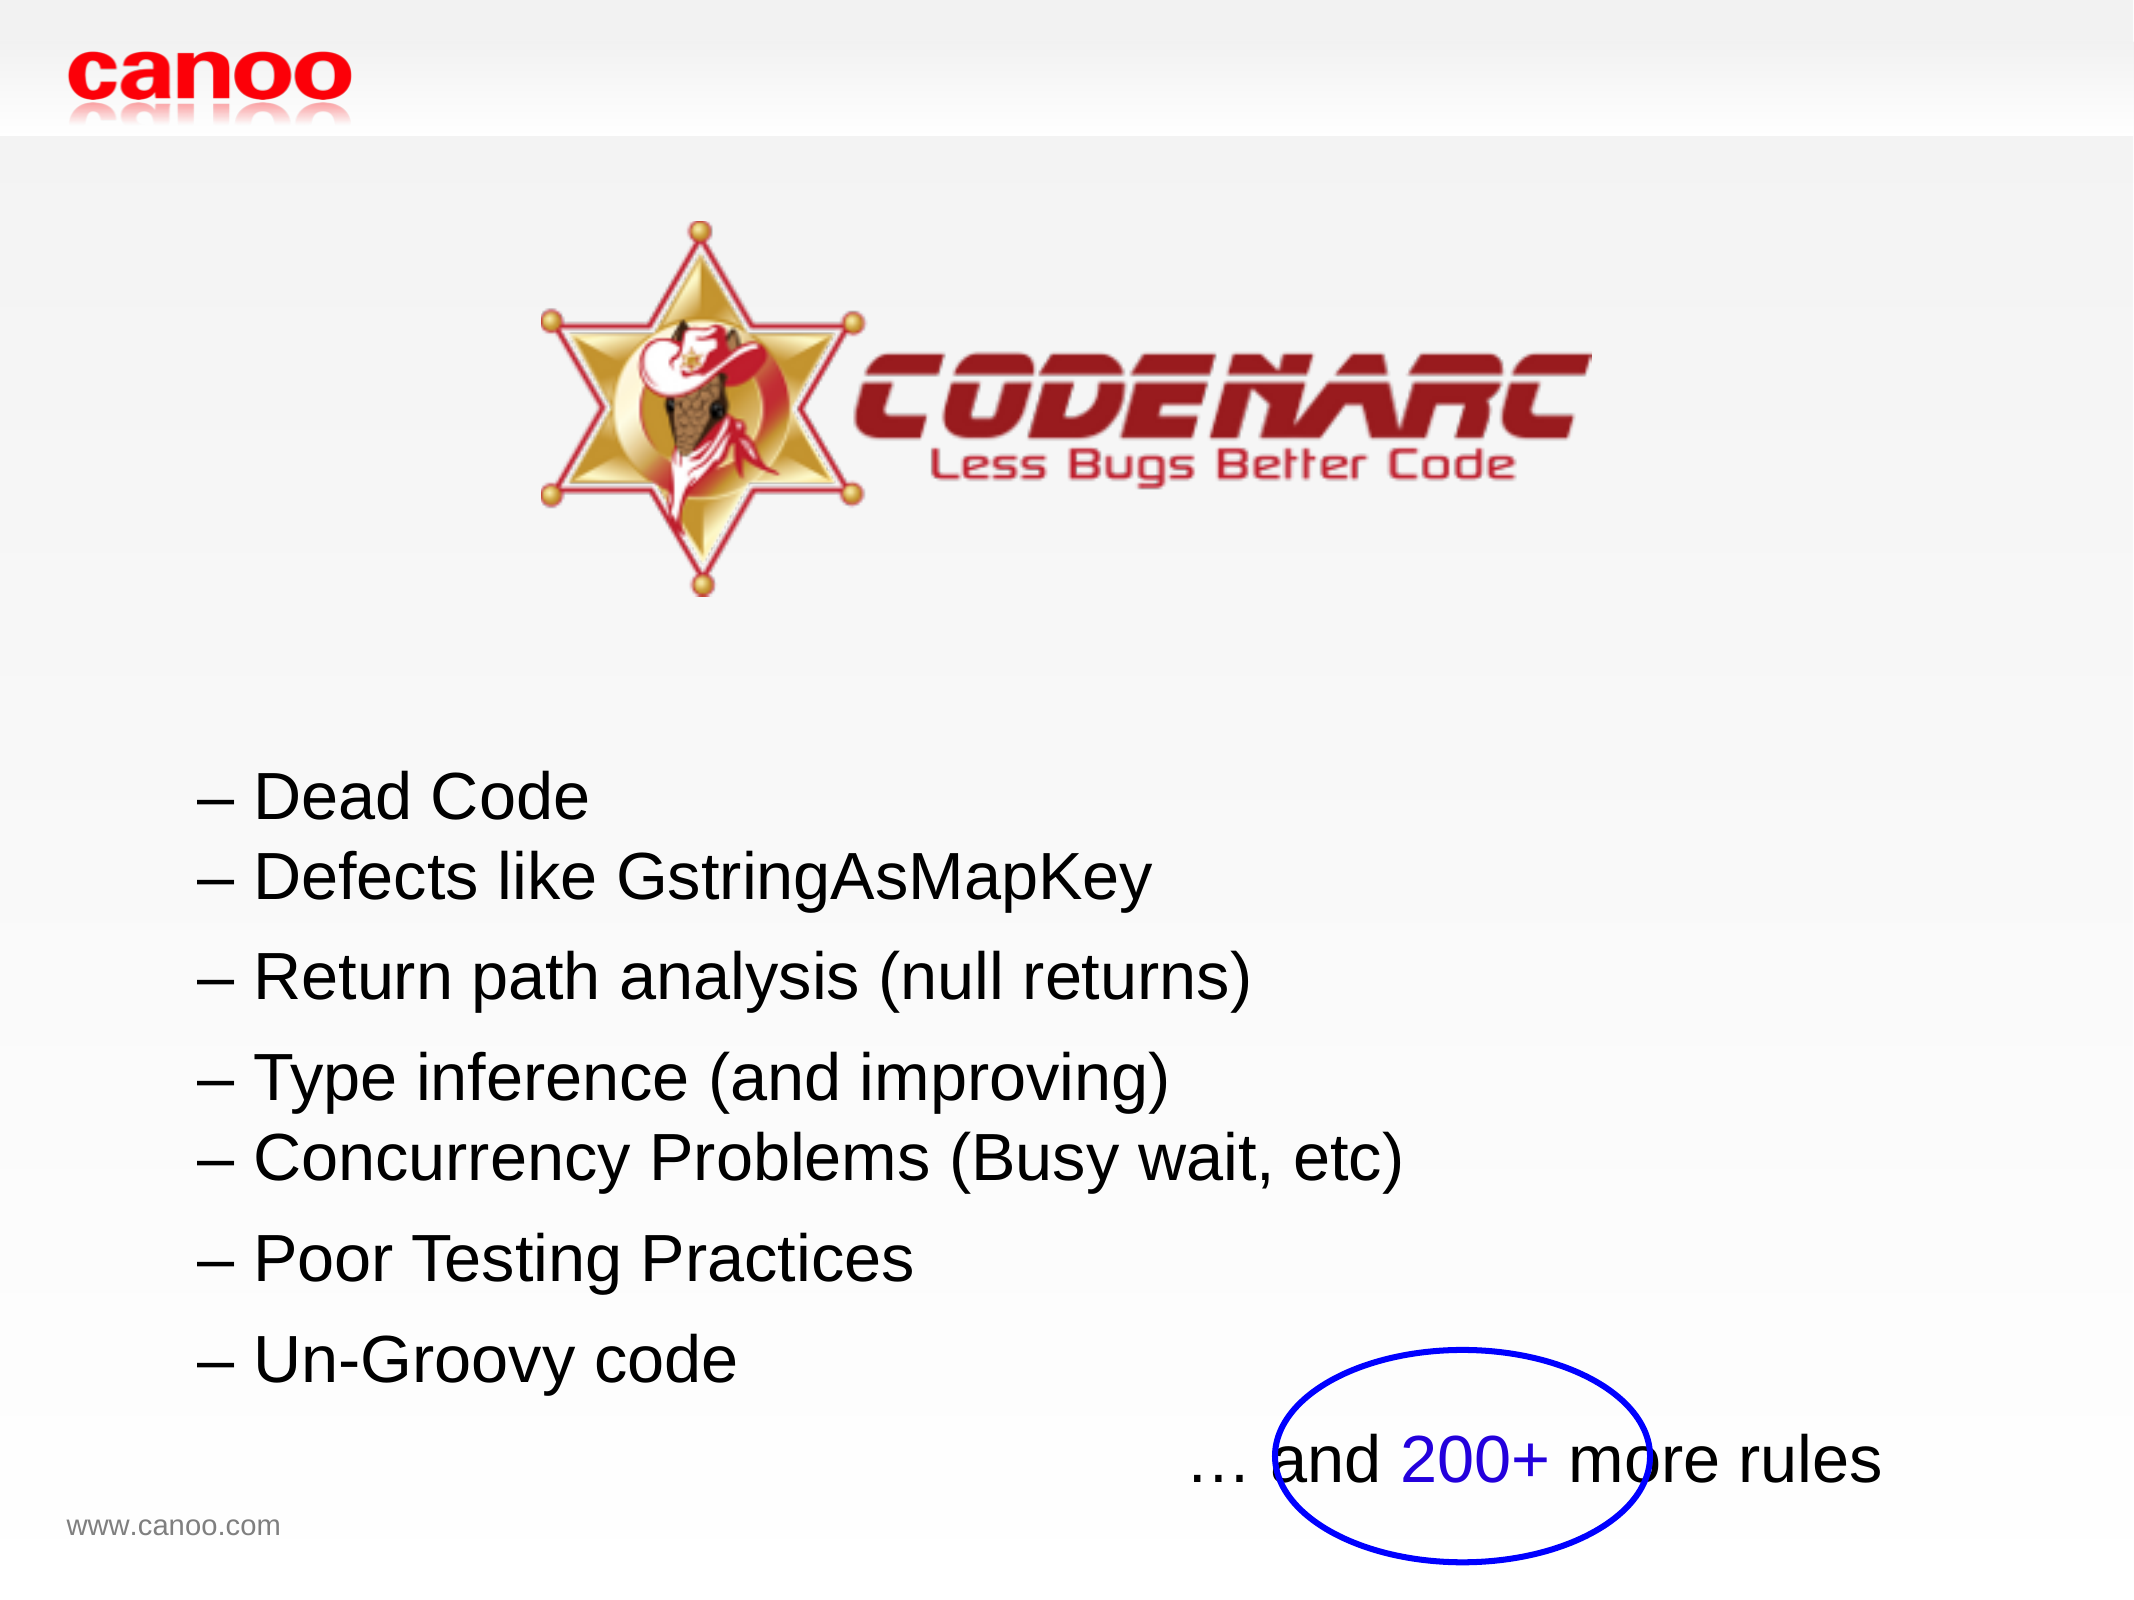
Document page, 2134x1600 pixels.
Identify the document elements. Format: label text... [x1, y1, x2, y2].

text_box – Dead Code – Defects like GstringAsMapKey – Return path analysis (null returns) – Type inference (and improving) – Concurrency Problems (Busy wait, etc) – Poor Testing Practices – Un-Groovy code … and 200+ more rules [197, 517, 1936, 1600]
picture [541, 221, 1592, 597]
picture [65, 48, 353, 154]
